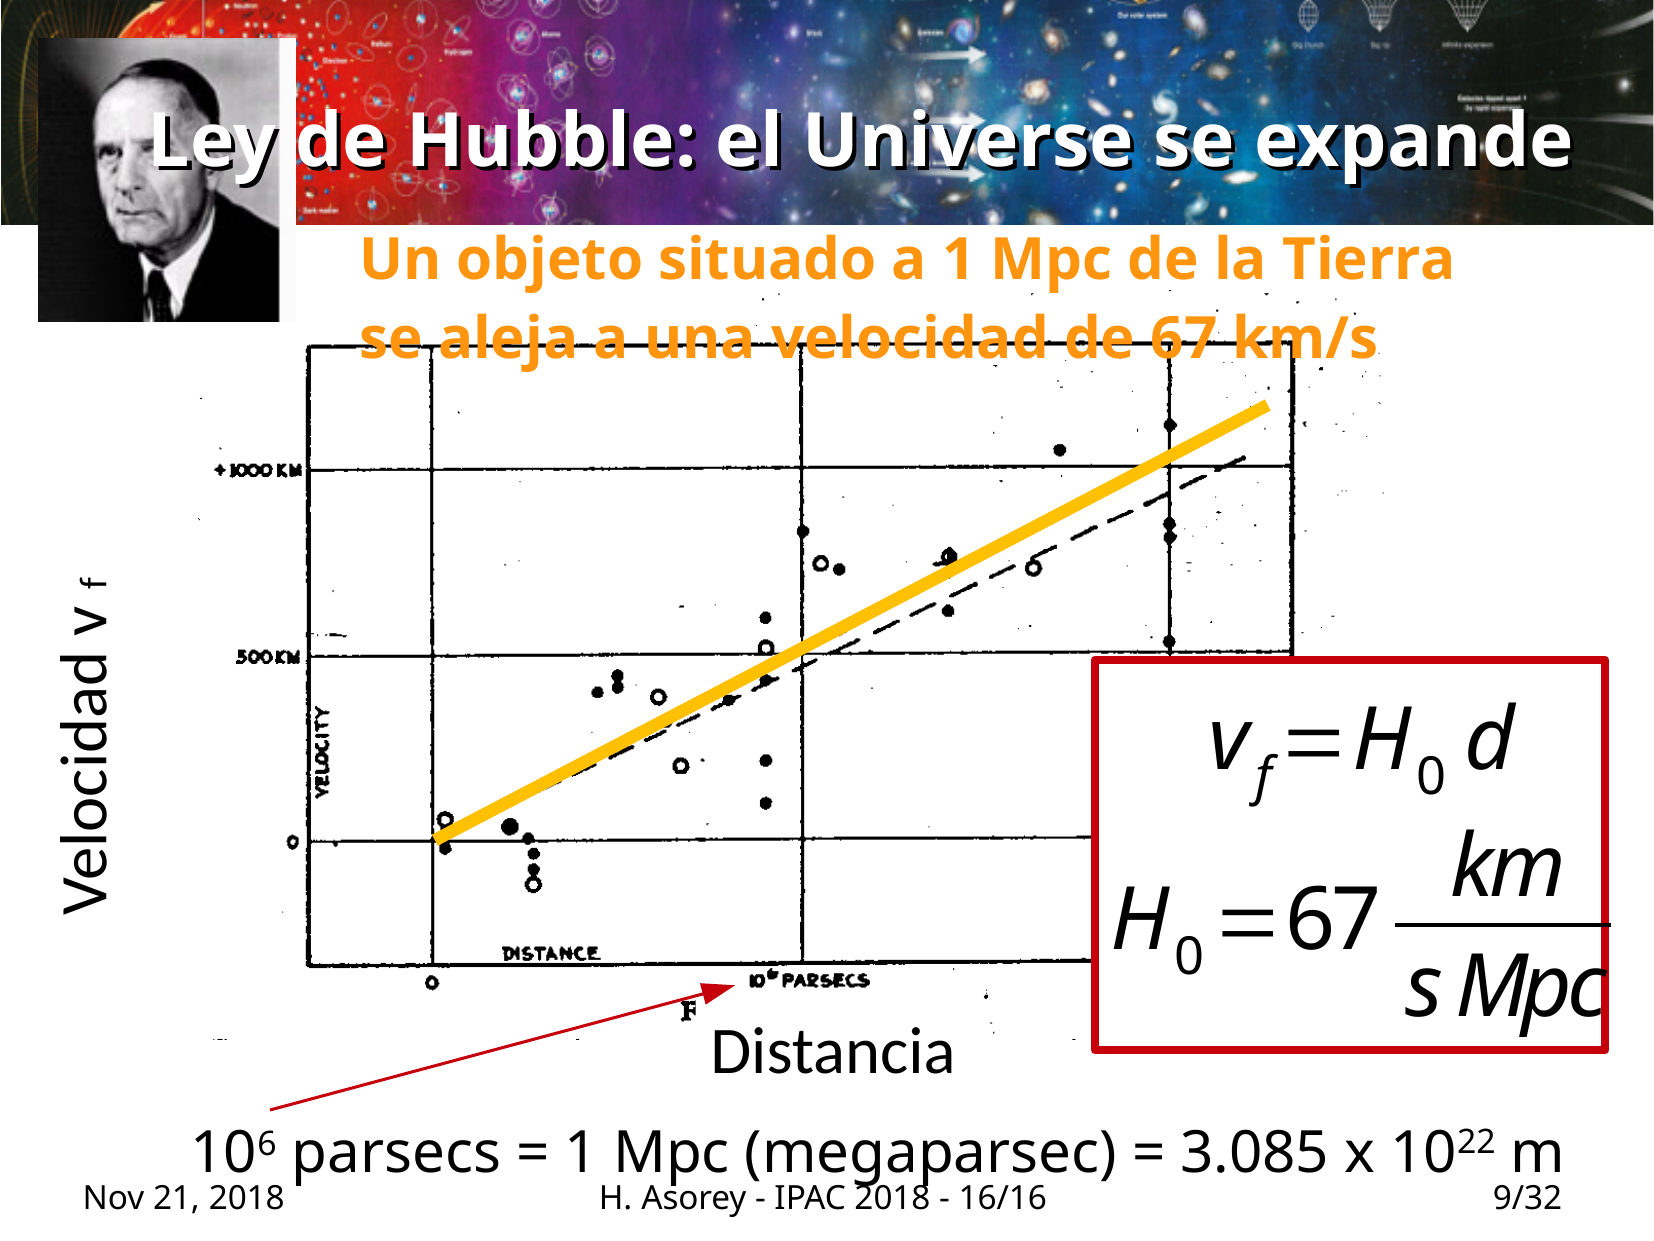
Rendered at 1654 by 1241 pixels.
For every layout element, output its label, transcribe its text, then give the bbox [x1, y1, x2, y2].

text_box 106 parsecs = 1 Mpc (megaparsec) = 3.085 x 1022 m [120, 1110, 1606, 1212]
chart [1102, 685, 1623, 1039]
text_box [1095, 660, 1606, 1051]
picture [1, 0, 1654, 1040]
picture [541, 996, 703, 1040]
title Ley de Hubble: el Universe se expande [86, 49, 1576, 226]
text_box Un objeto situado a 1 Mpc de la Tierra se aleja a una velocidad de 67 km/s [330, 210, 1486, 361]
text_box Velocidad vf [32, 578, 153, 931]
text_box Distancia [695, 999, 986, 1096]
